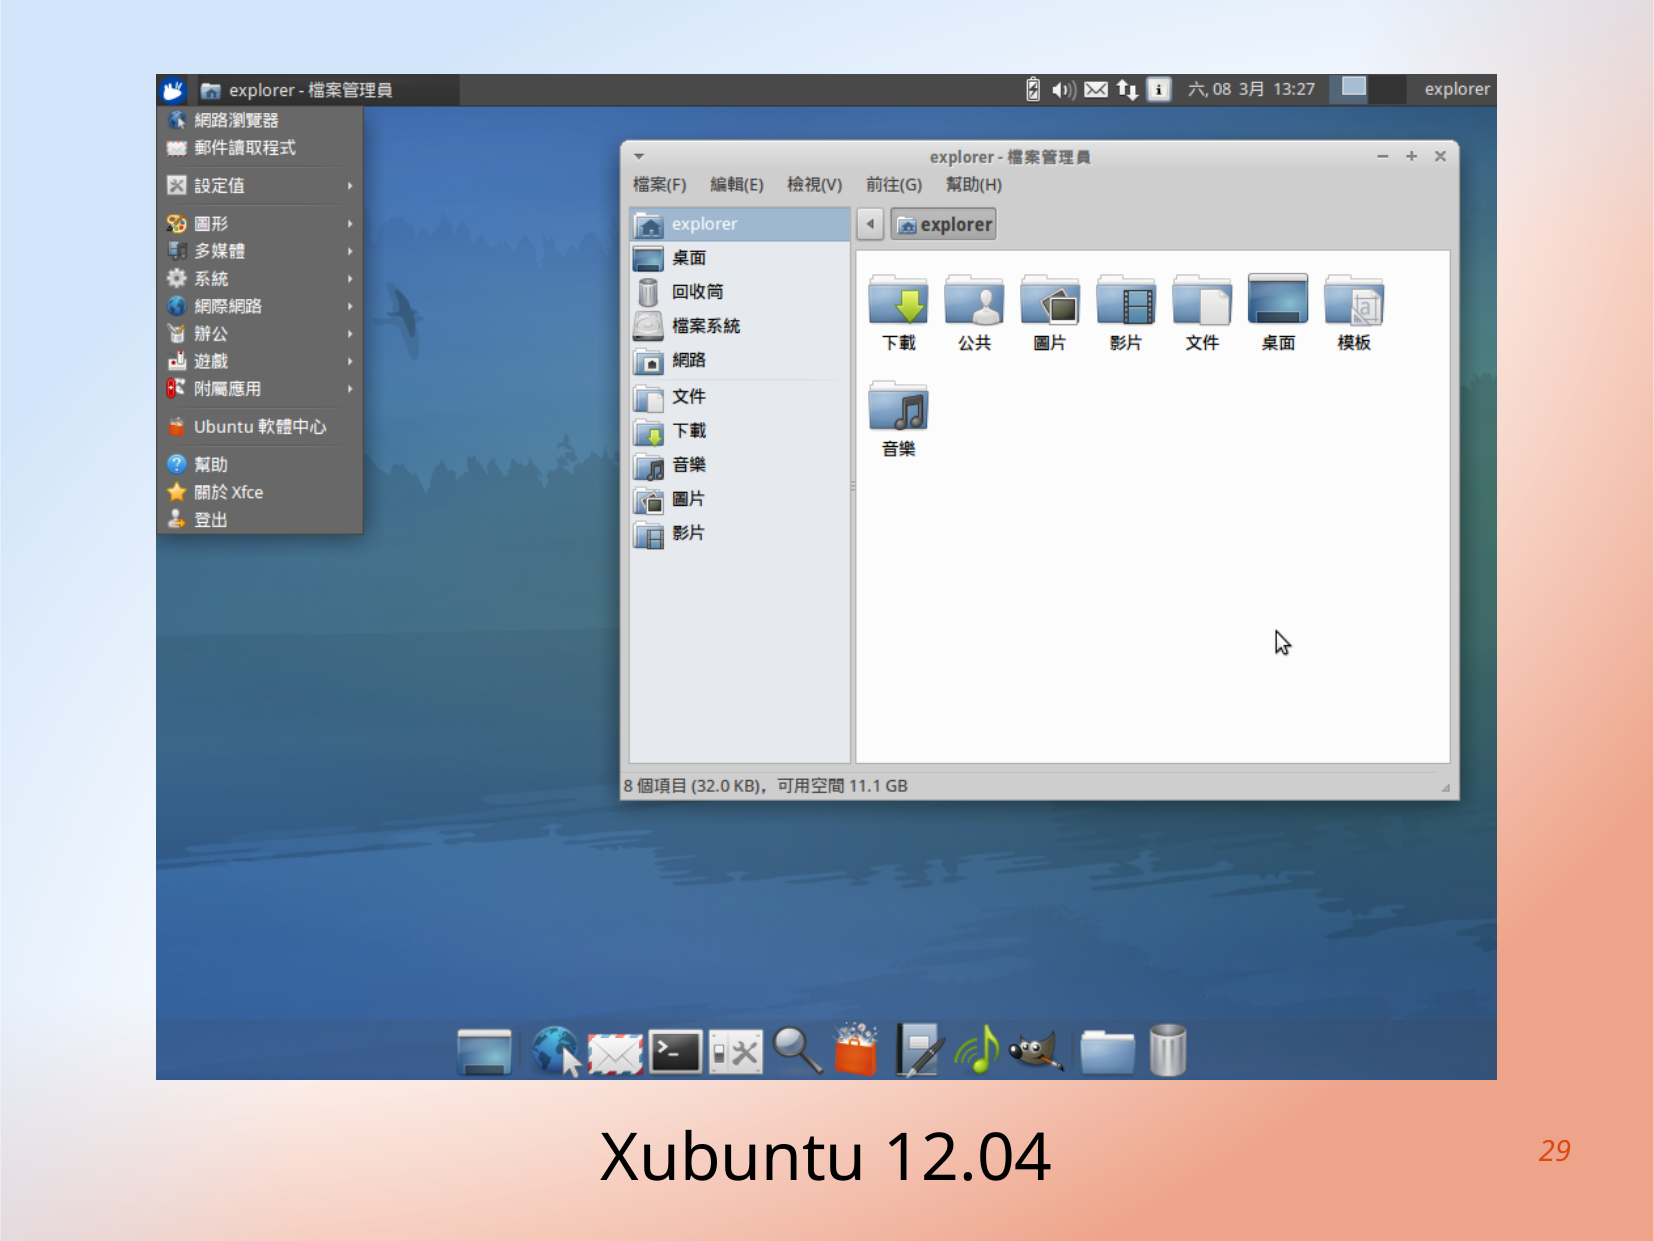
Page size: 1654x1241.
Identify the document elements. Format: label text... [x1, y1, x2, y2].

picture [0, 0, 1654, 1241]
list Xubuntu 12.04 [82, 1110, 1571, 1201]
